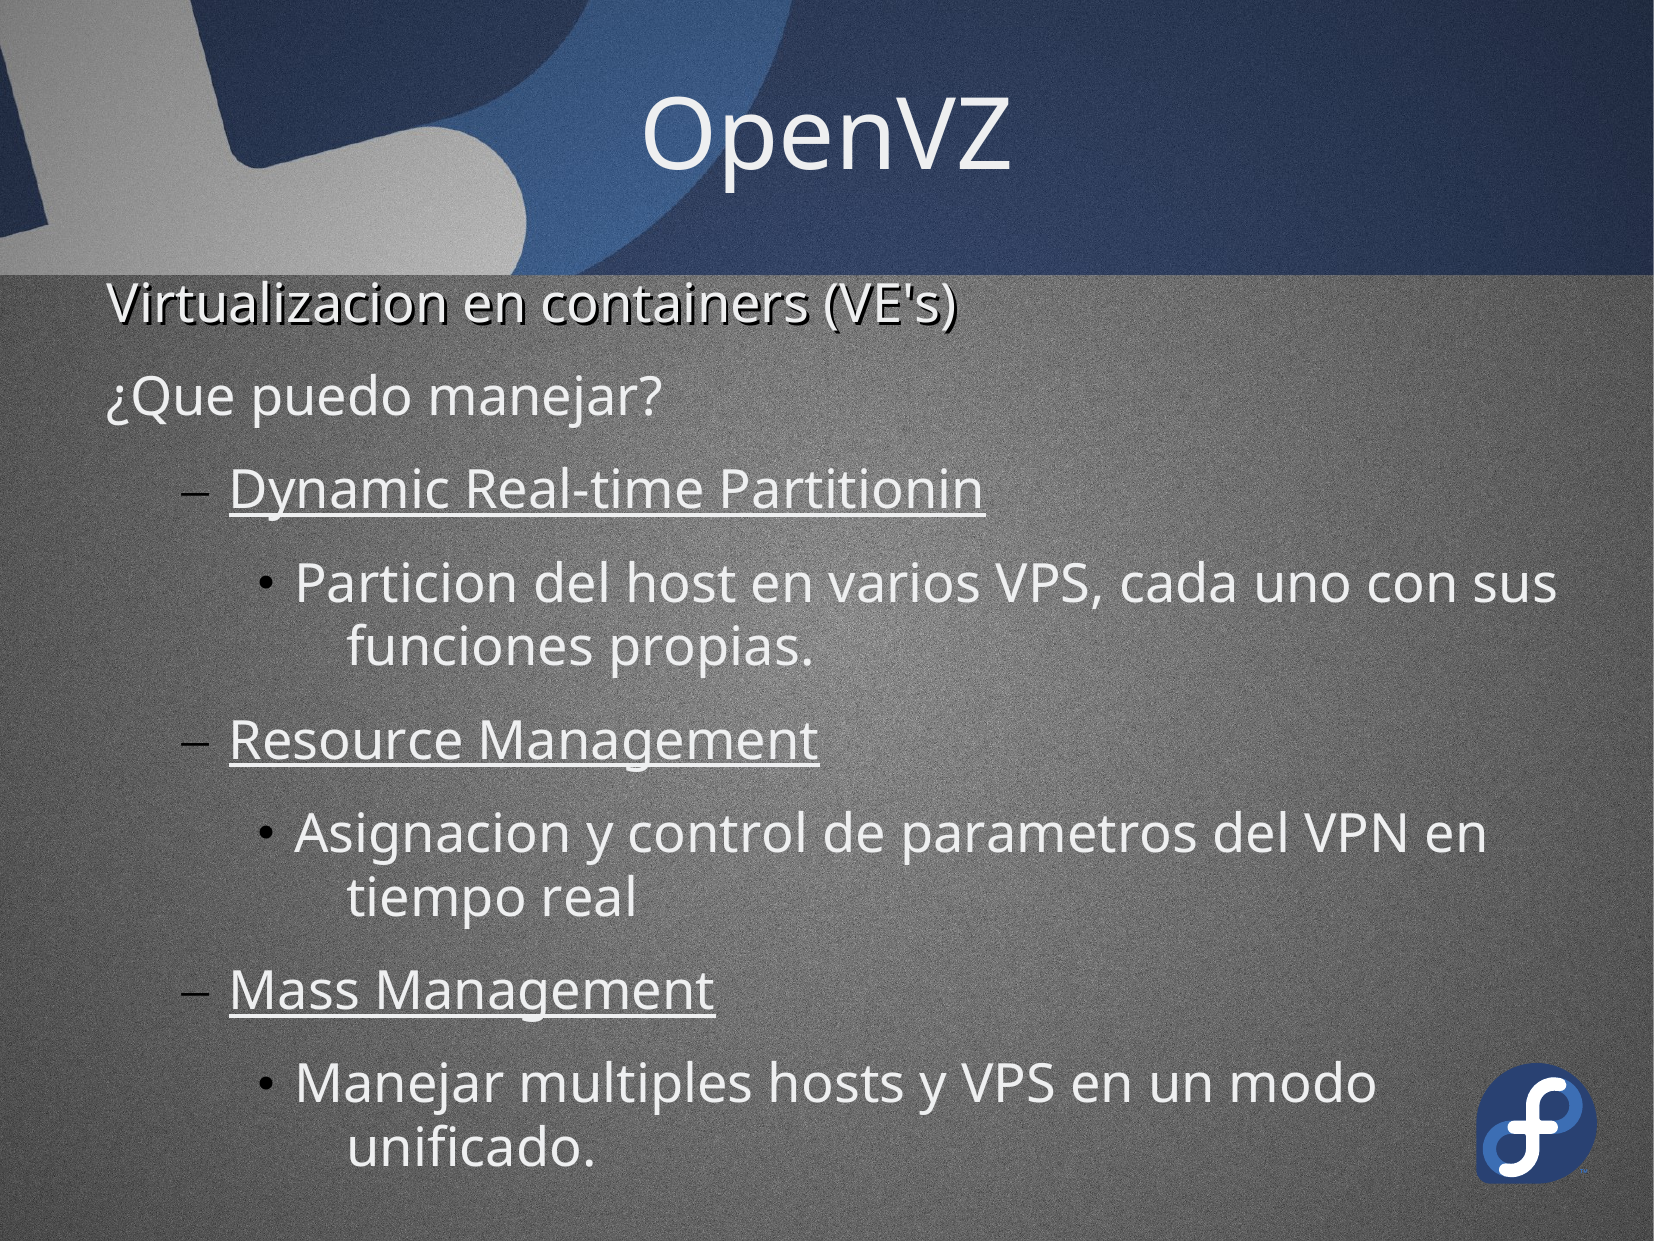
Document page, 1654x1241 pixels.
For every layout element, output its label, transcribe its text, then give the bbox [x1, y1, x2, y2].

picture [0, 0, 1654, 1241]
text_box OpenVZ [88, 29, 1565, 237]
text_box Virtualizacion en containers (VE's) ¿Que puedo manejar? Dynamic Real-time Partitionin Particion del host en varios VPS, cada uno con sus funciones propias. Resource Management Asignacion y control de parametros del VPN en tiempo real Mass Management Manejar multiples hosts y VPS en un modo unificado. [88, 270, 1565, 979]
